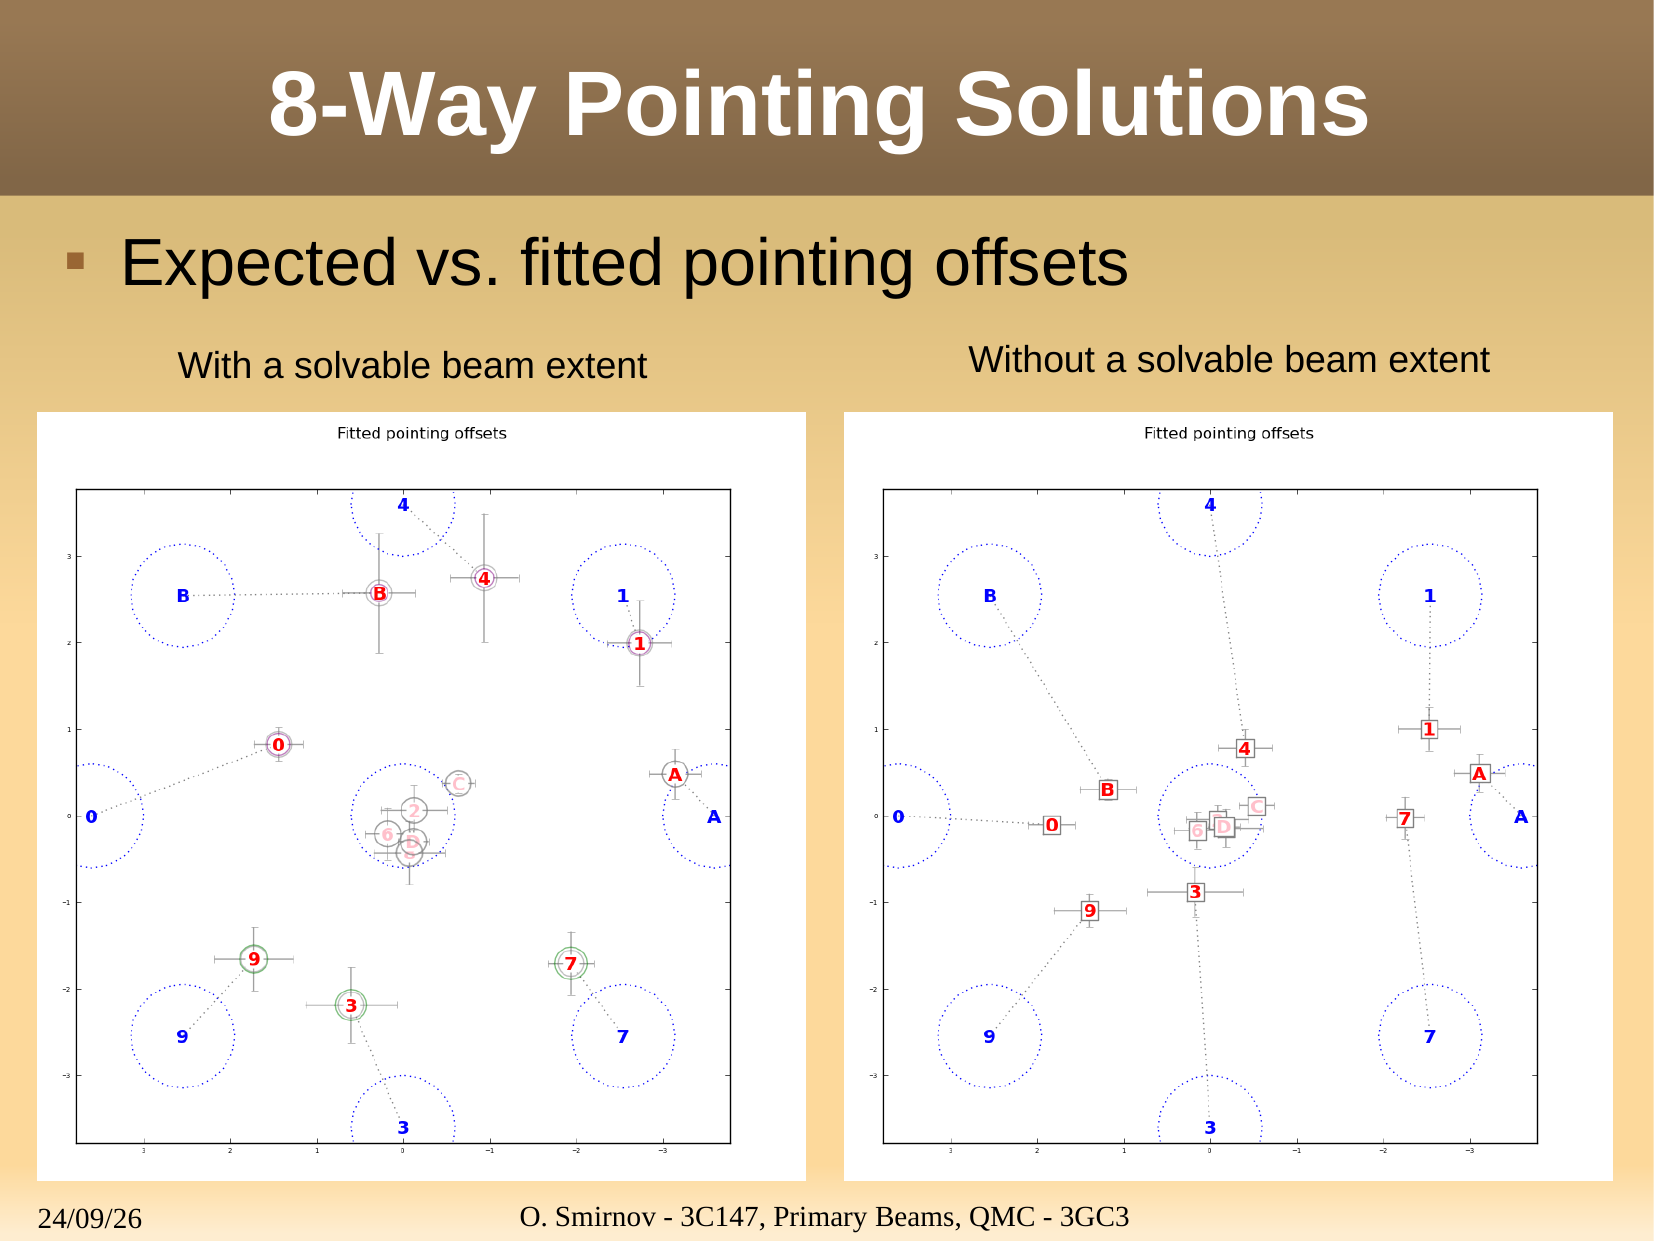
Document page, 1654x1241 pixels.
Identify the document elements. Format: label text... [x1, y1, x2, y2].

picture [0, 0, 1654, 1241]
title 8-Way Pointing Solutions [76, 7, 1565, 200]
text_box Without a solvable beam extent [854, 331, 1605, 389]
list Expected vs. fitted pointing offsets [49, 225, 1538, 1029]
text_box With a solvable beam extent [37, 337, 788, 395]
